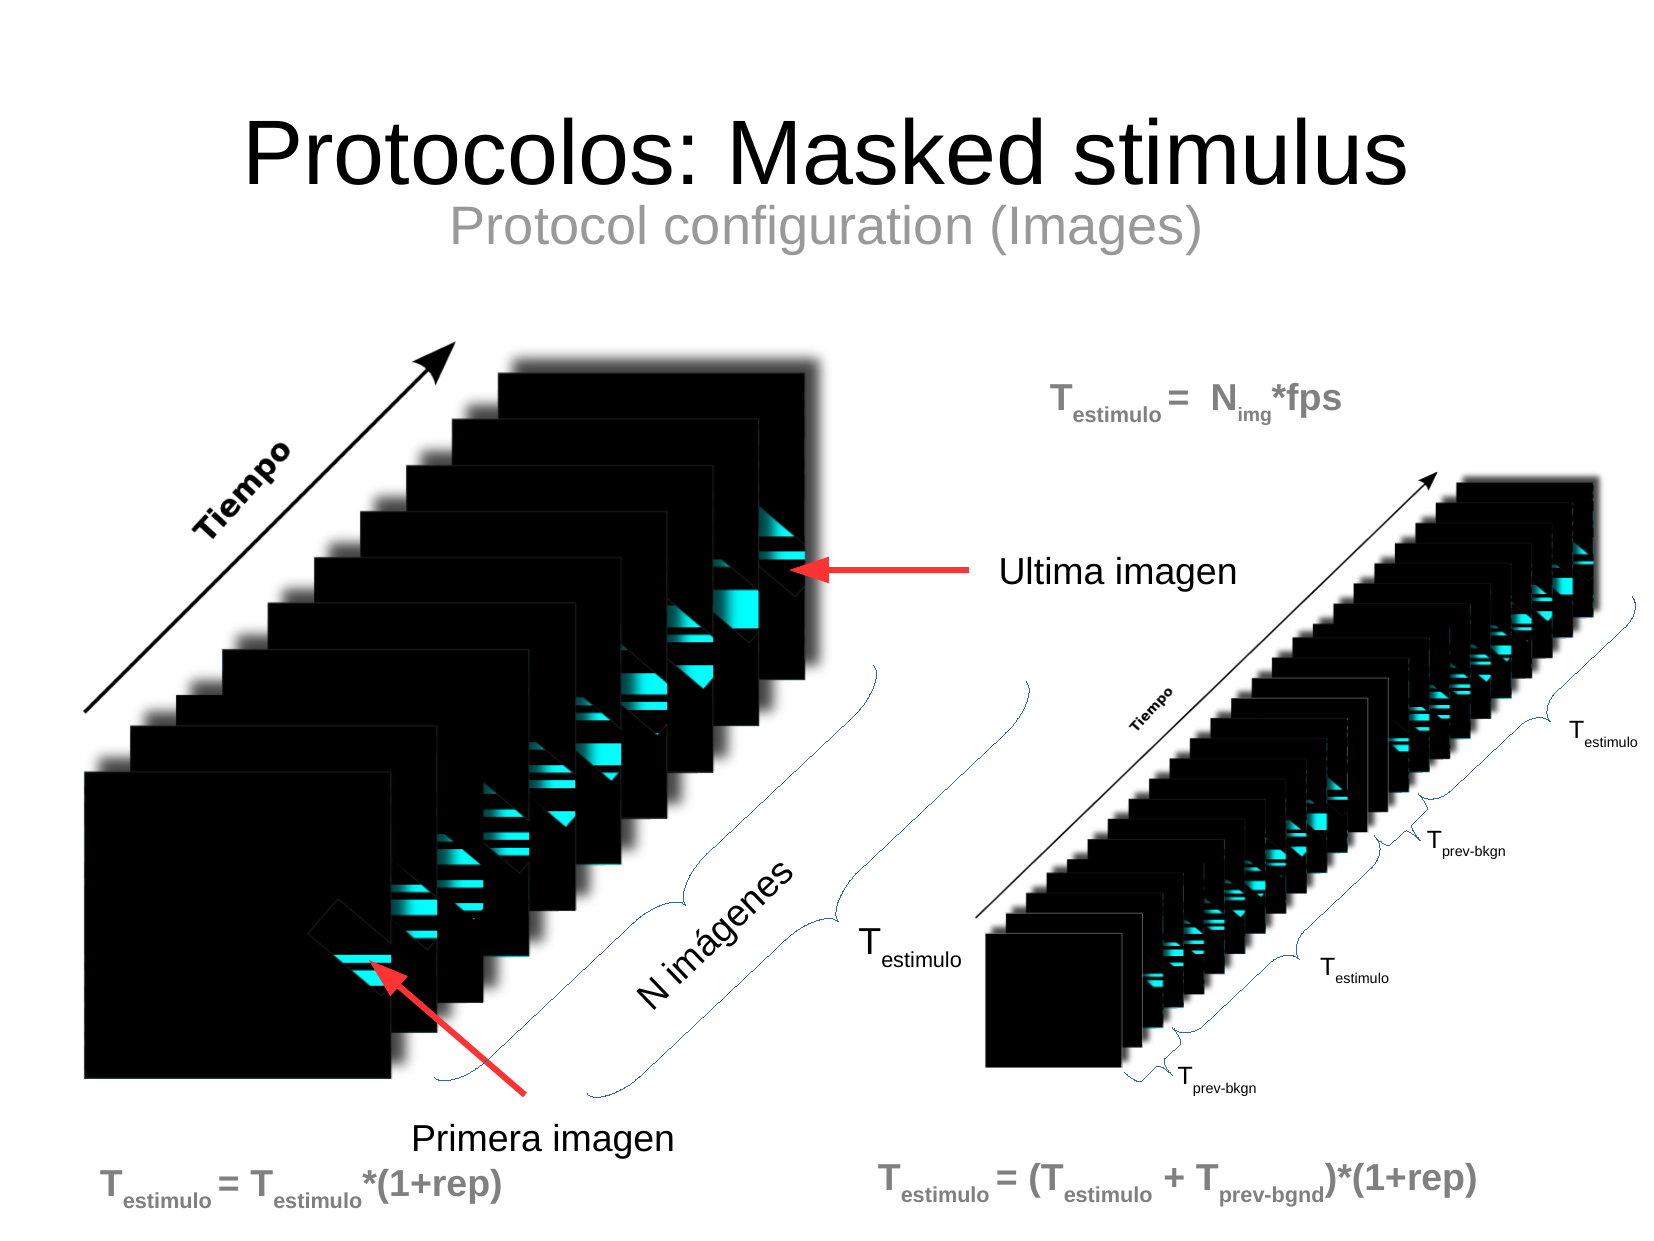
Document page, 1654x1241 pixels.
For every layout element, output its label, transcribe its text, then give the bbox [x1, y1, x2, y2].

text_box Tprev-bkgn [1162, 1054, 1272, 1104]
text_box Testimulo [1554, 708, 1654, 758]
title Protocolos: Masked stimulus [82, 49, 1571, 195]
text_box Testimulo [1305, 945, 1404, 995]
title Protocol configuration (Images) [82, 195, 1571, 257]
text_box Primera imagen [396, 1110, 691, 1167]
text_box Tprev-bkgn [1412, 818, 1521, 868]
text_box N imágenes [612, 834, 818, 1034]
picture [975, 470, 1606, 1068]
text_box Testimulo = Nimg*fps [1035, 369, 1358, 436]
text_box Testimulo = Testimulo*(1+rep) [85, 1155, 518, 1221]
text_box Testimulo [843, 913, 975, 980]
picture [83, 340, 834, 1080]
text_box Testimulo = (Testimulo + Tprev-bgnd)*(1+rep) [863, 1149, 1493, 1216]
